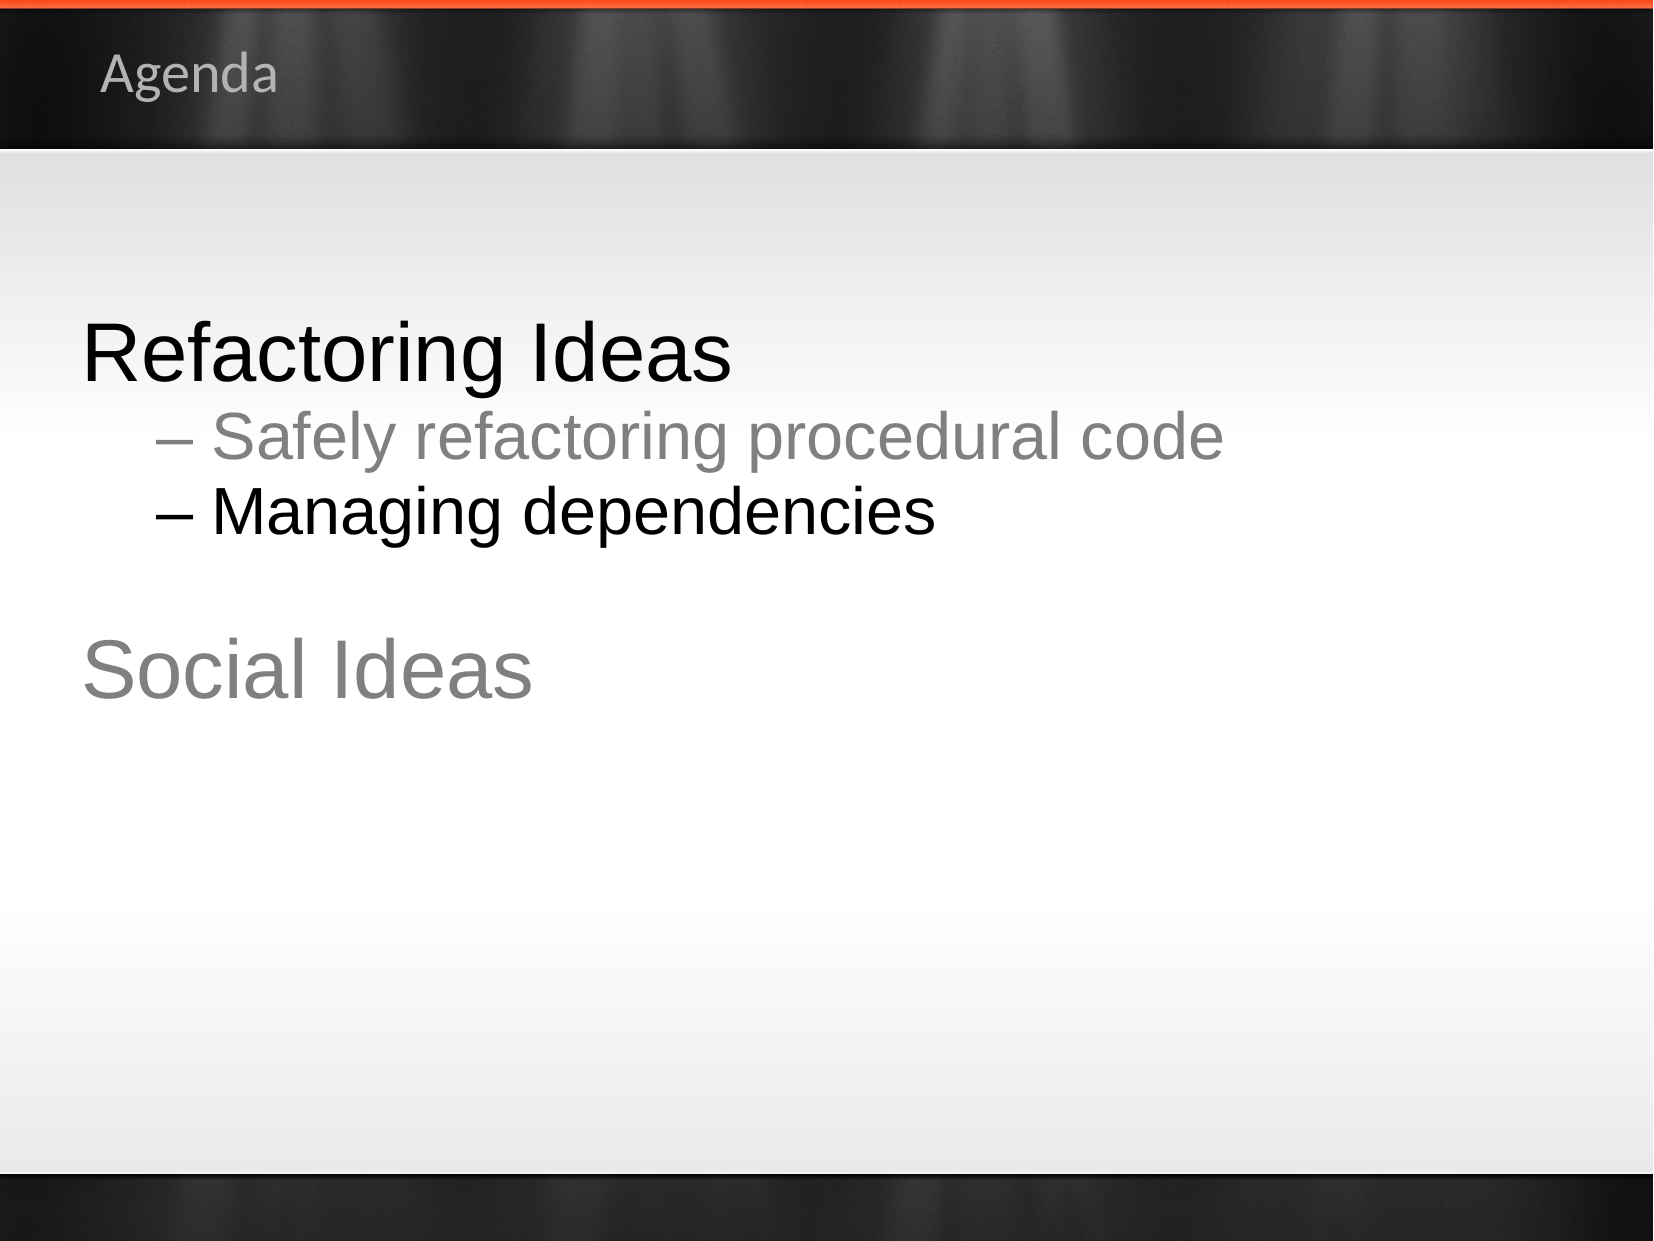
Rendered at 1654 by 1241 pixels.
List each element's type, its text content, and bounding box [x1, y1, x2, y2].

text_box Refactoring Ideas – Safely refactoring procedural code – Managing dependencies Social Ideas [80, 306, 1569, 1125]
title Agenda [100, 6, 1589, 151]
picture [0, 0, 1653, 1241]
